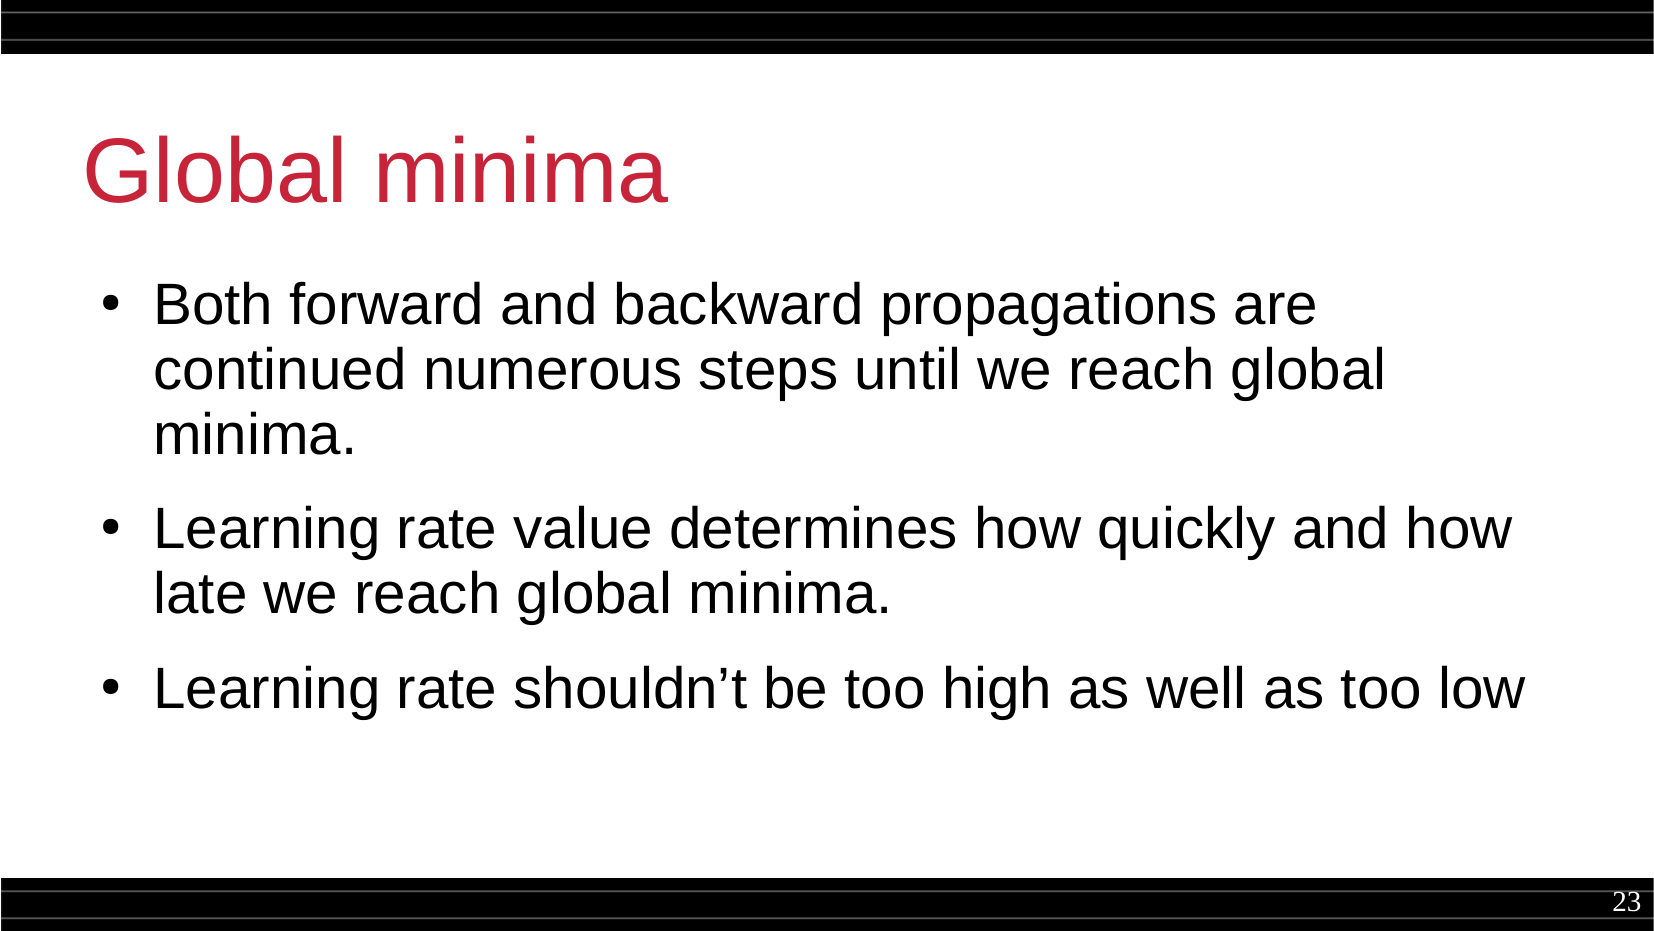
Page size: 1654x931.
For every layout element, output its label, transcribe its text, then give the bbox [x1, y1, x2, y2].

picture [1, 0, 1654, 54]
picture [1, 878, 1654, 931]
title Global minima [82, 92, 1571, 249]
list Both forward and backward propagations are continued numerous steps until we reach global minima. Learning rate value determines how quickly and how late we reach global minima. Learning rate shouldn’t be too high as well as too low [82, 271, 1571, 758]
